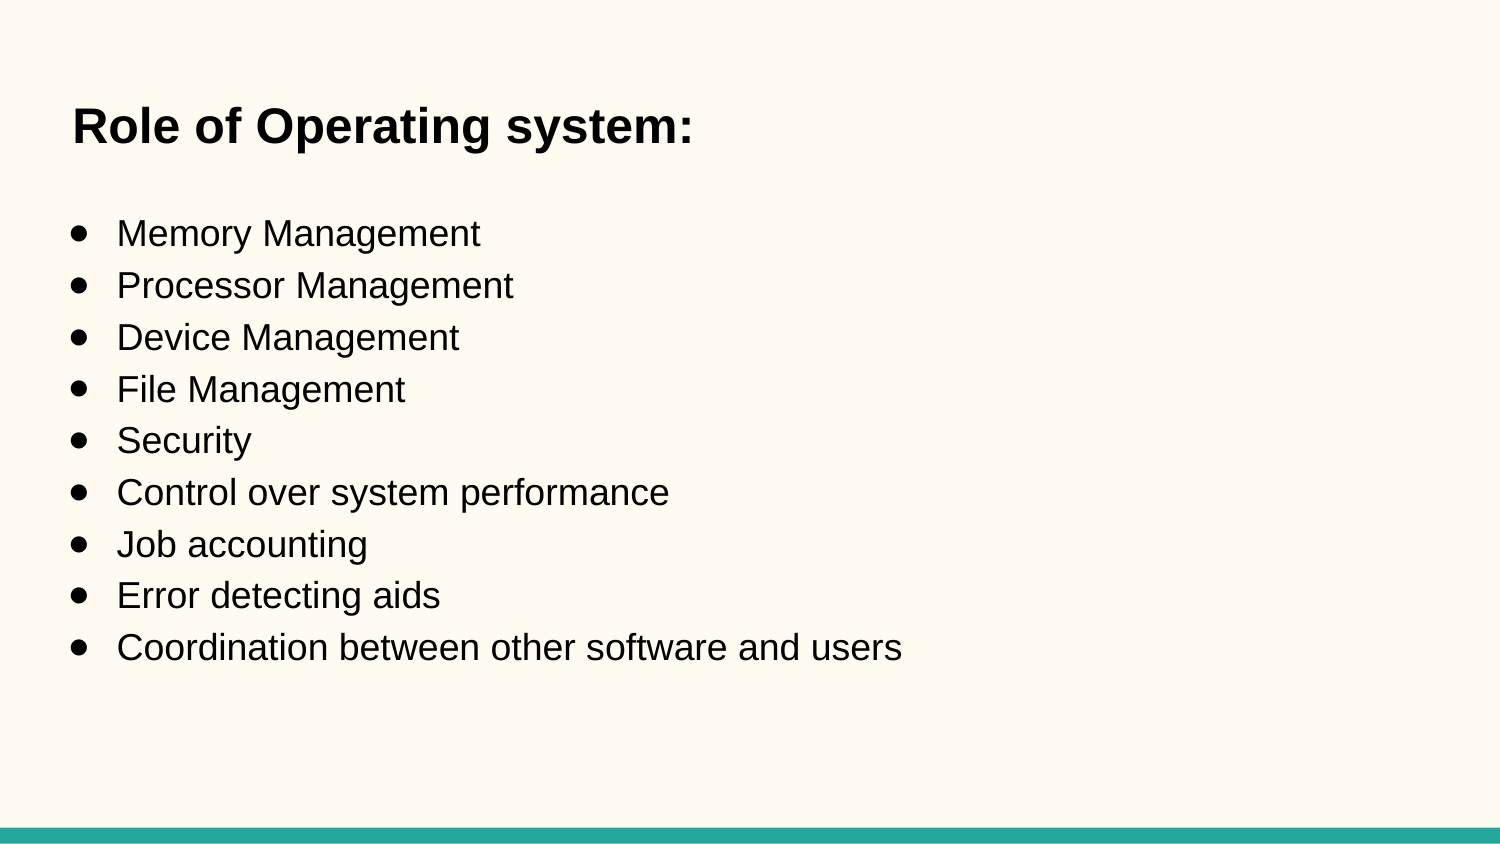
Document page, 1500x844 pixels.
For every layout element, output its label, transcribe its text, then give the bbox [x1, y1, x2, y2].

list Memory Management Processor Management Device Management File Management Security Control over system performance Job accounting Error detecting aids Coordination between other software and users [41, 164, 1440, 722]
title Role of Operating system: [51, 72, 1449, 174]
